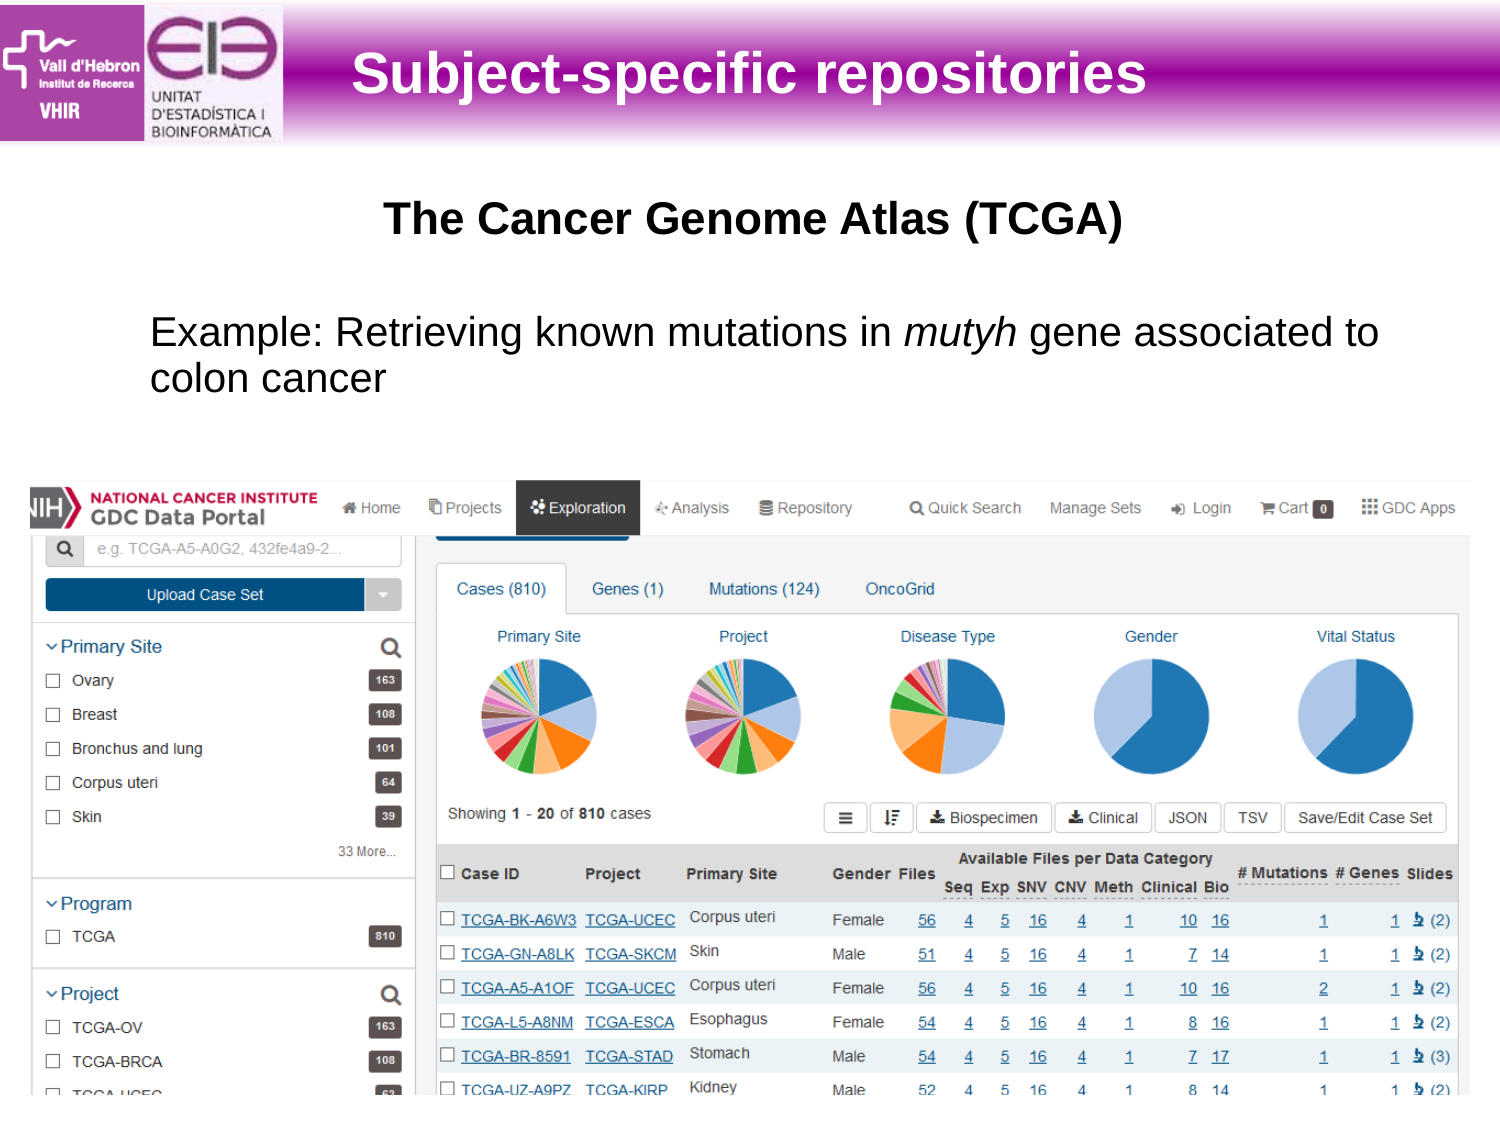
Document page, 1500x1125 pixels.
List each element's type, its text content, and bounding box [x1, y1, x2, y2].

text_box The Cancer Genome Atlas (TCGA) [368, 160, 1164, 300]
text_box Subject-specific repositories [0, 0, 1500, 148]
picture [0, 5, 284, 141]
text_box Example: Retrieving known mutations in mutyh gene associated to colon cancer [135, 300, 1419, 410]
picture [30, 479, 1470, 1095]
